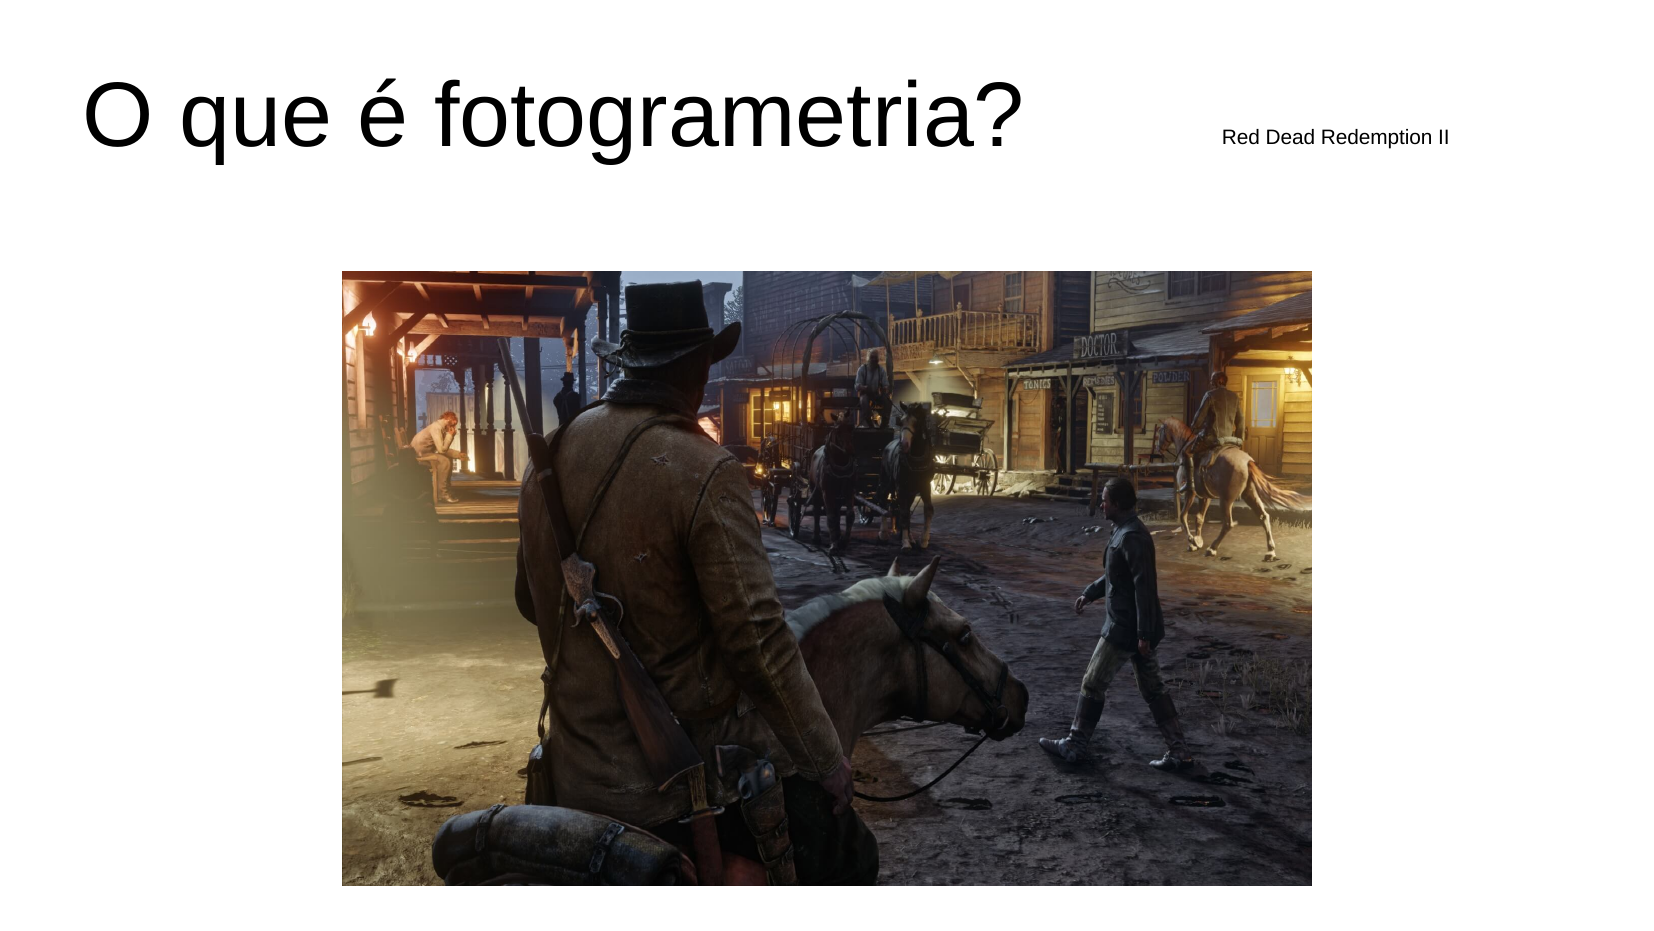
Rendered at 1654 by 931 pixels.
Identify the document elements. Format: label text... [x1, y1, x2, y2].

picture [342, 271, 1312, 886]
text_box Red Dead Redemption II [1207, 118, 1465, 157]
title O que é fotogrametria? [82, 37, 1571, 193]
